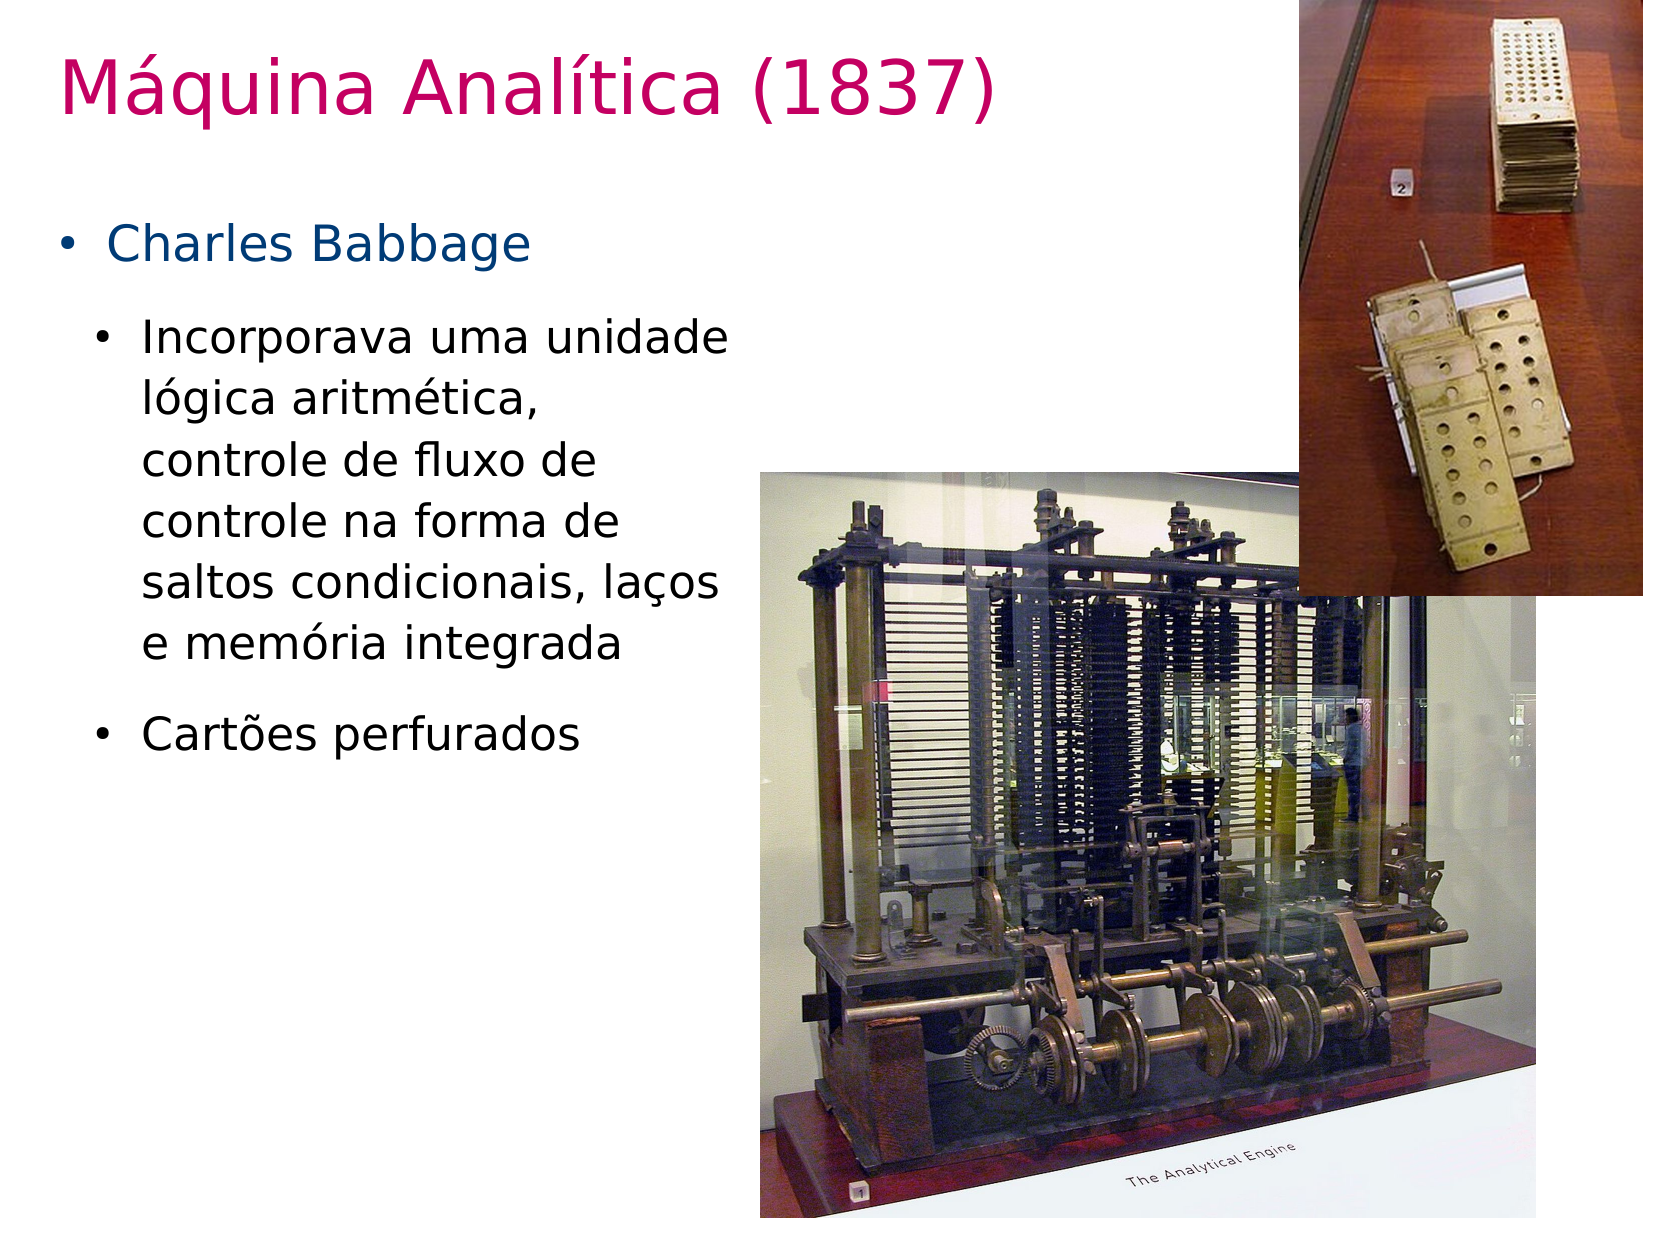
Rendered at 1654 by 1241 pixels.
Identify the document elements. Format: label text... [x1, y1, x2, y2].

title Máquina Analítica (1837) [59, 29, 1299, 148]
list Charles Babbage Incorporava uma unidade lógica aritmética, controle de fluxo de controle na forma de saltos condicionais, laços e memória integrada Cartões perfurados [59, 206, 739, 1211]
picture [760, 0, 1643, 1218]
